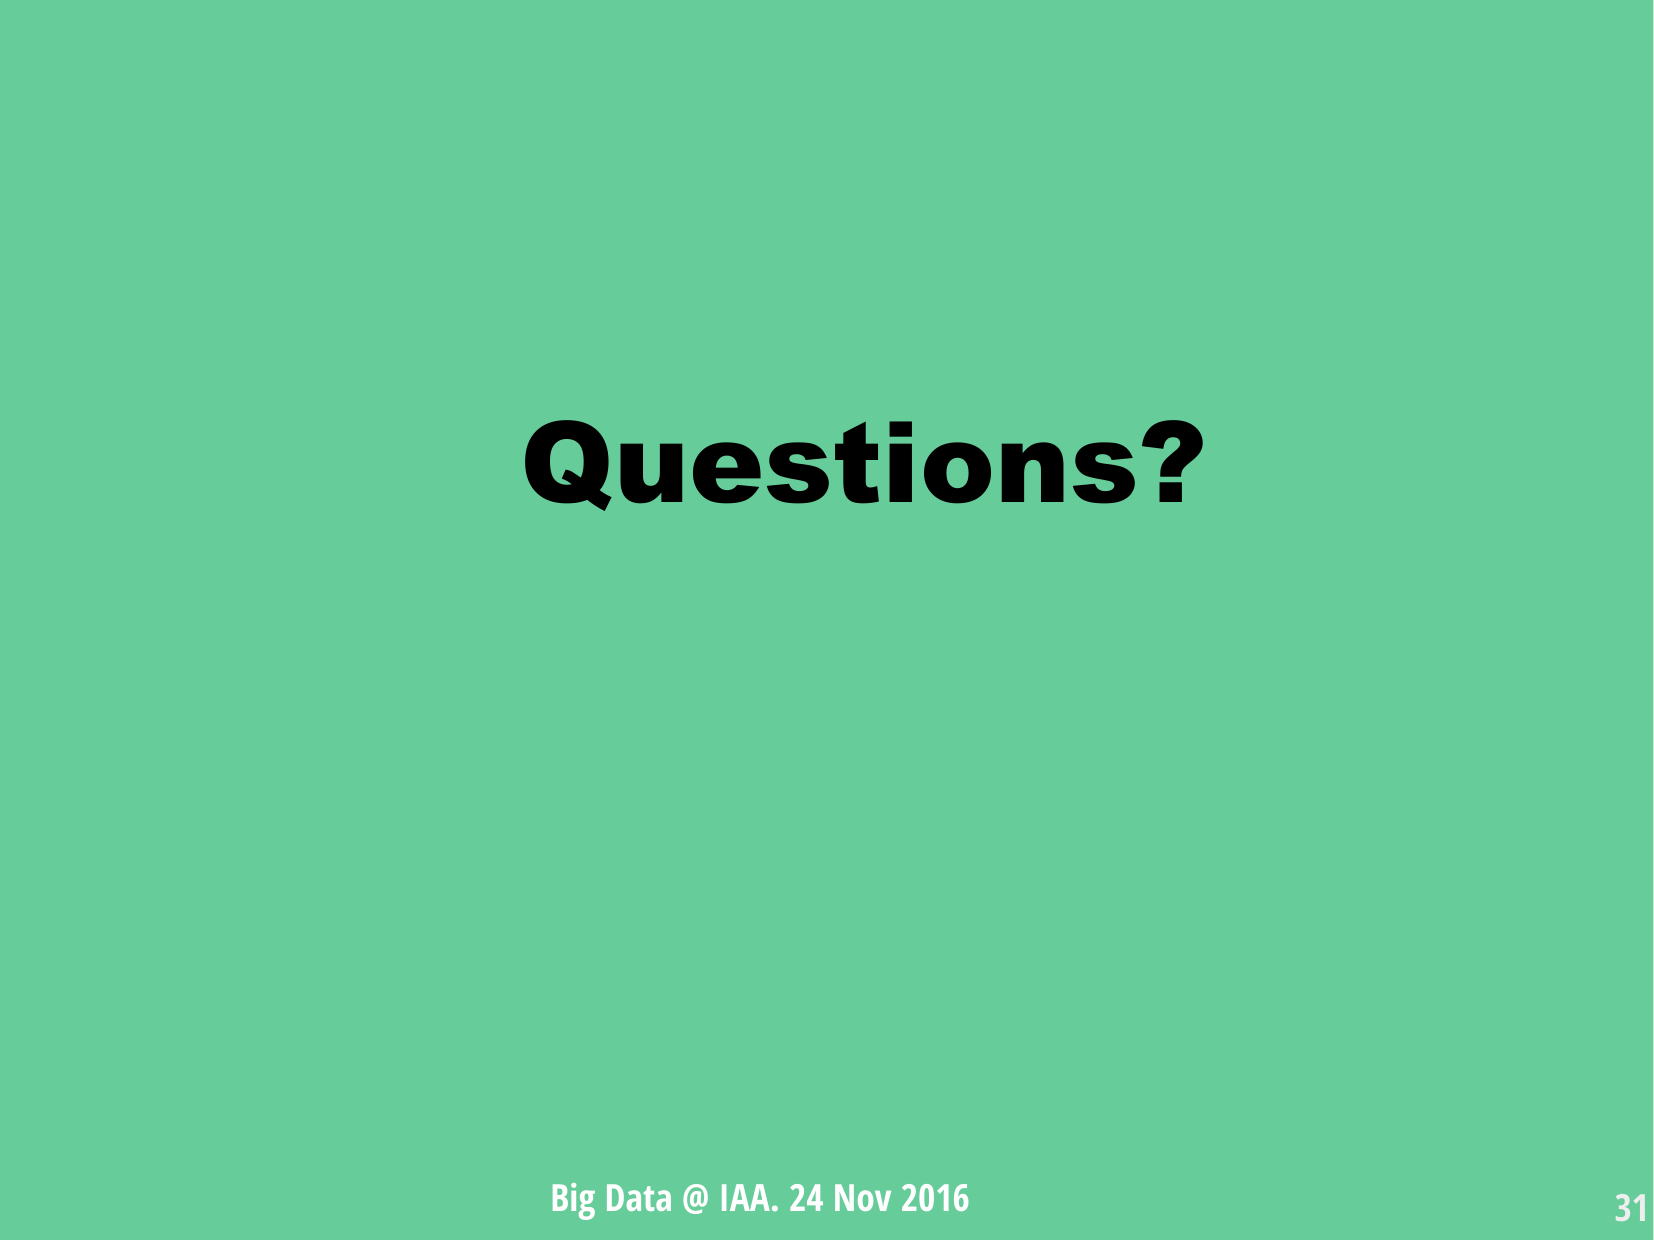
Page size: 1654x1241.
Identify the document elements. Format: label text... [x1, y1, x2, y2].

title Questions? [82, 354, 1536, 562]
